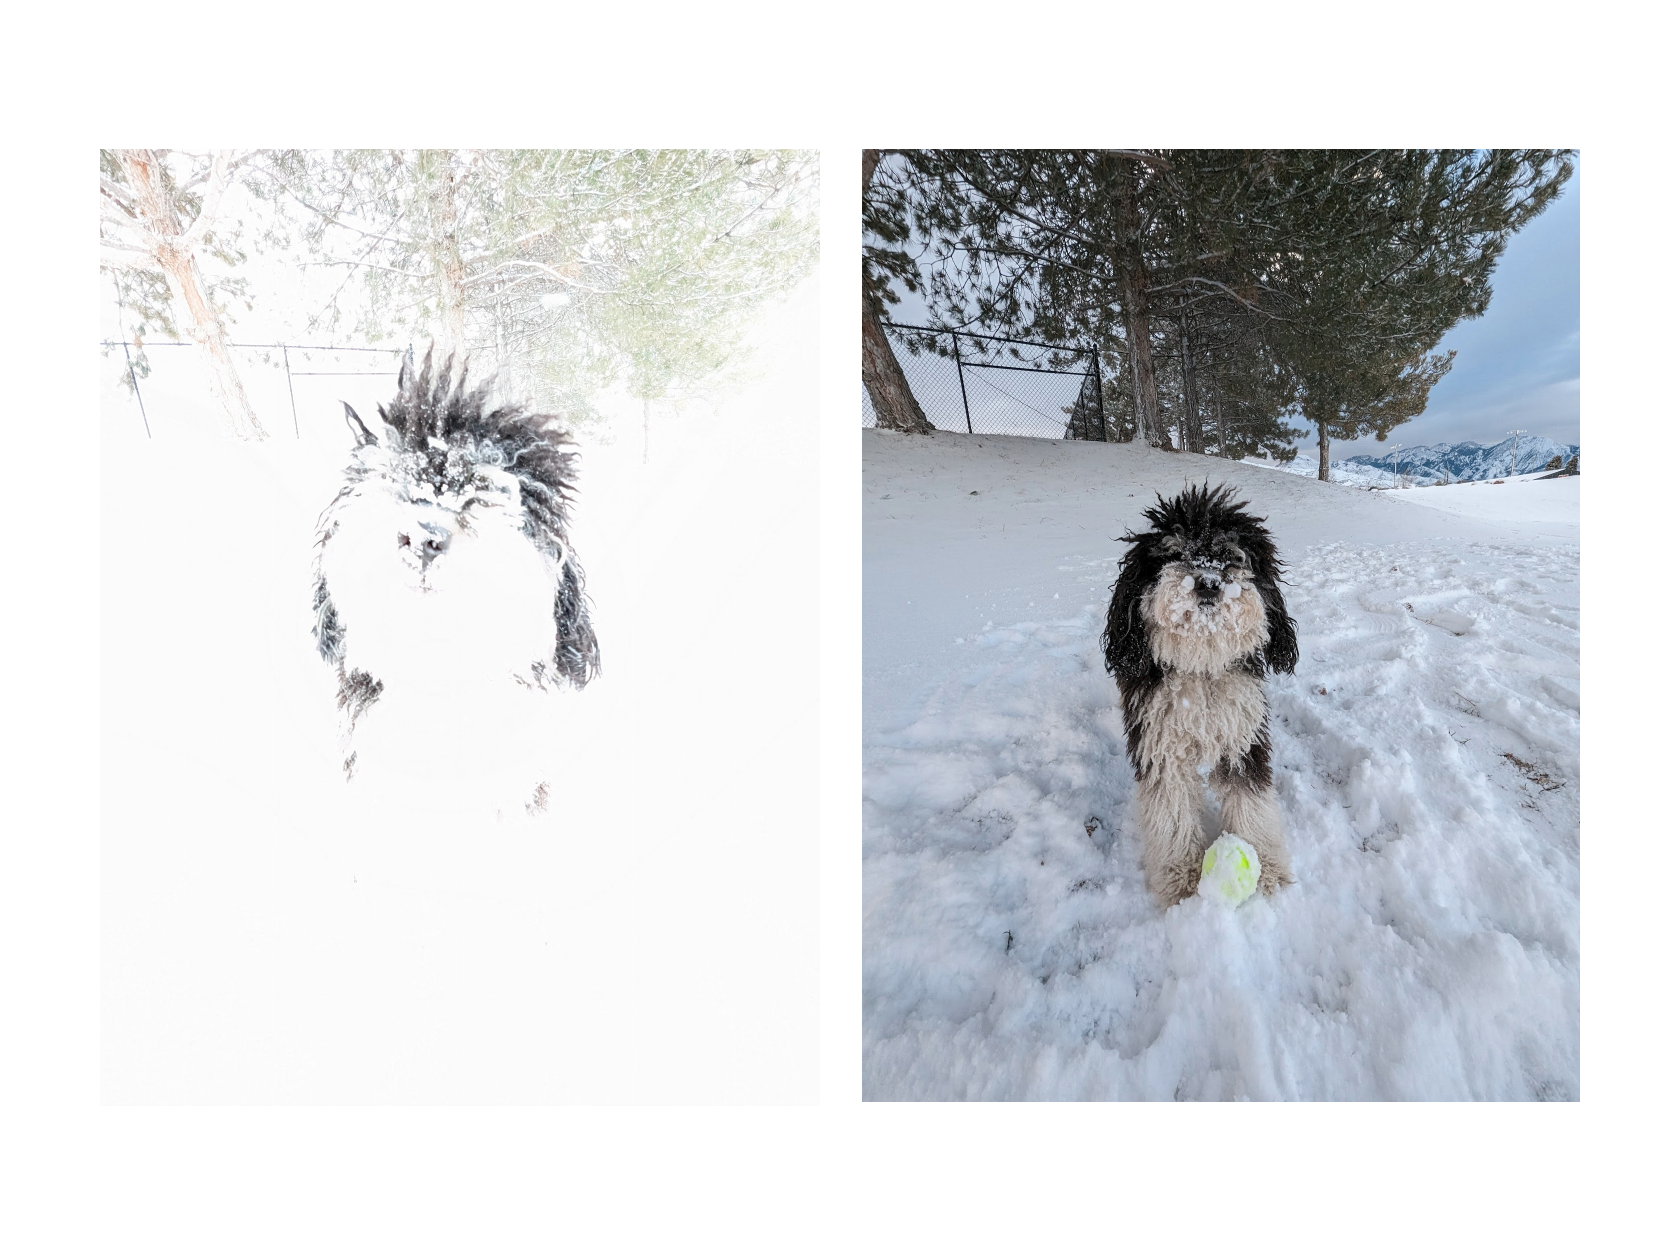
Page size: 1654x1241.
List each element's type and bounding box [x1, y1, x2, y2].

picture [862, 149, 1580, 1102]
picture [100, 149, 820, 1106]
